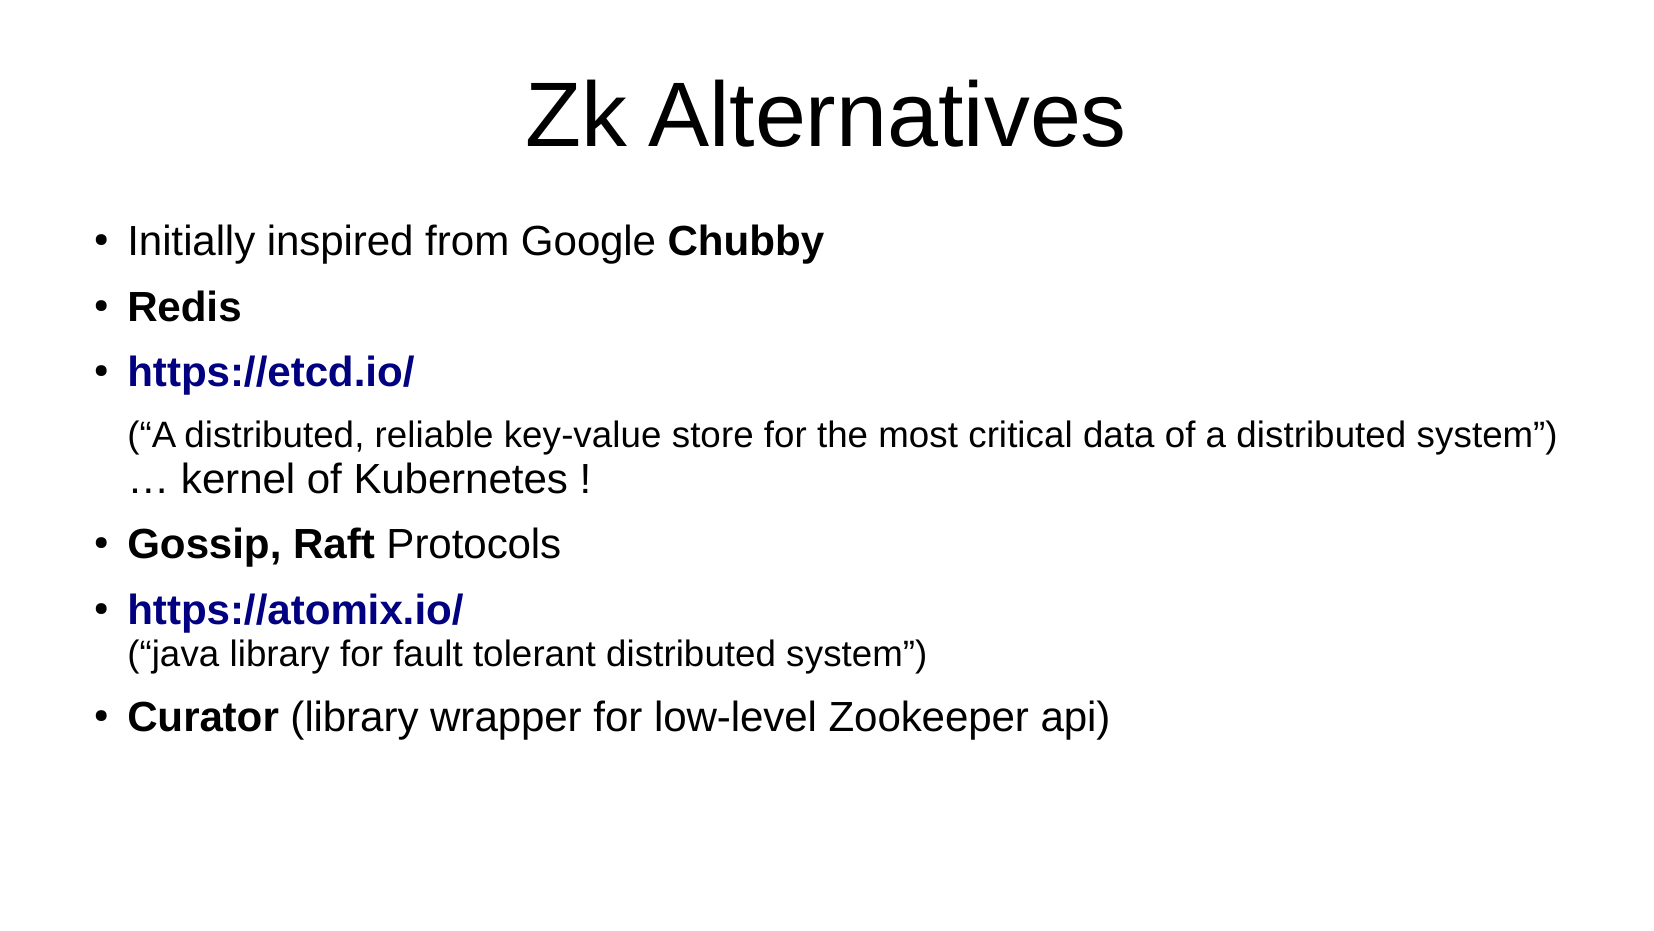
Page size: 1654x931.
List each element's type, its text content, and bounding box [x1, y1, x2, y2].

list Initially inspired from Google Chubby Redis https://etcd.io/ (“A distributed, reliable key-value store for the most critical data of a distributed system”) … kernel of Kubernetes ! Gossip, Raft Protocols https://atomix.io/ (“java library for fault tolerant distributed system”) Curator (library wrapper for low-level Zookeeper api) [82, 217, 1571, 758]
title Zk Alternatives [82, 37, 1571, 193]
